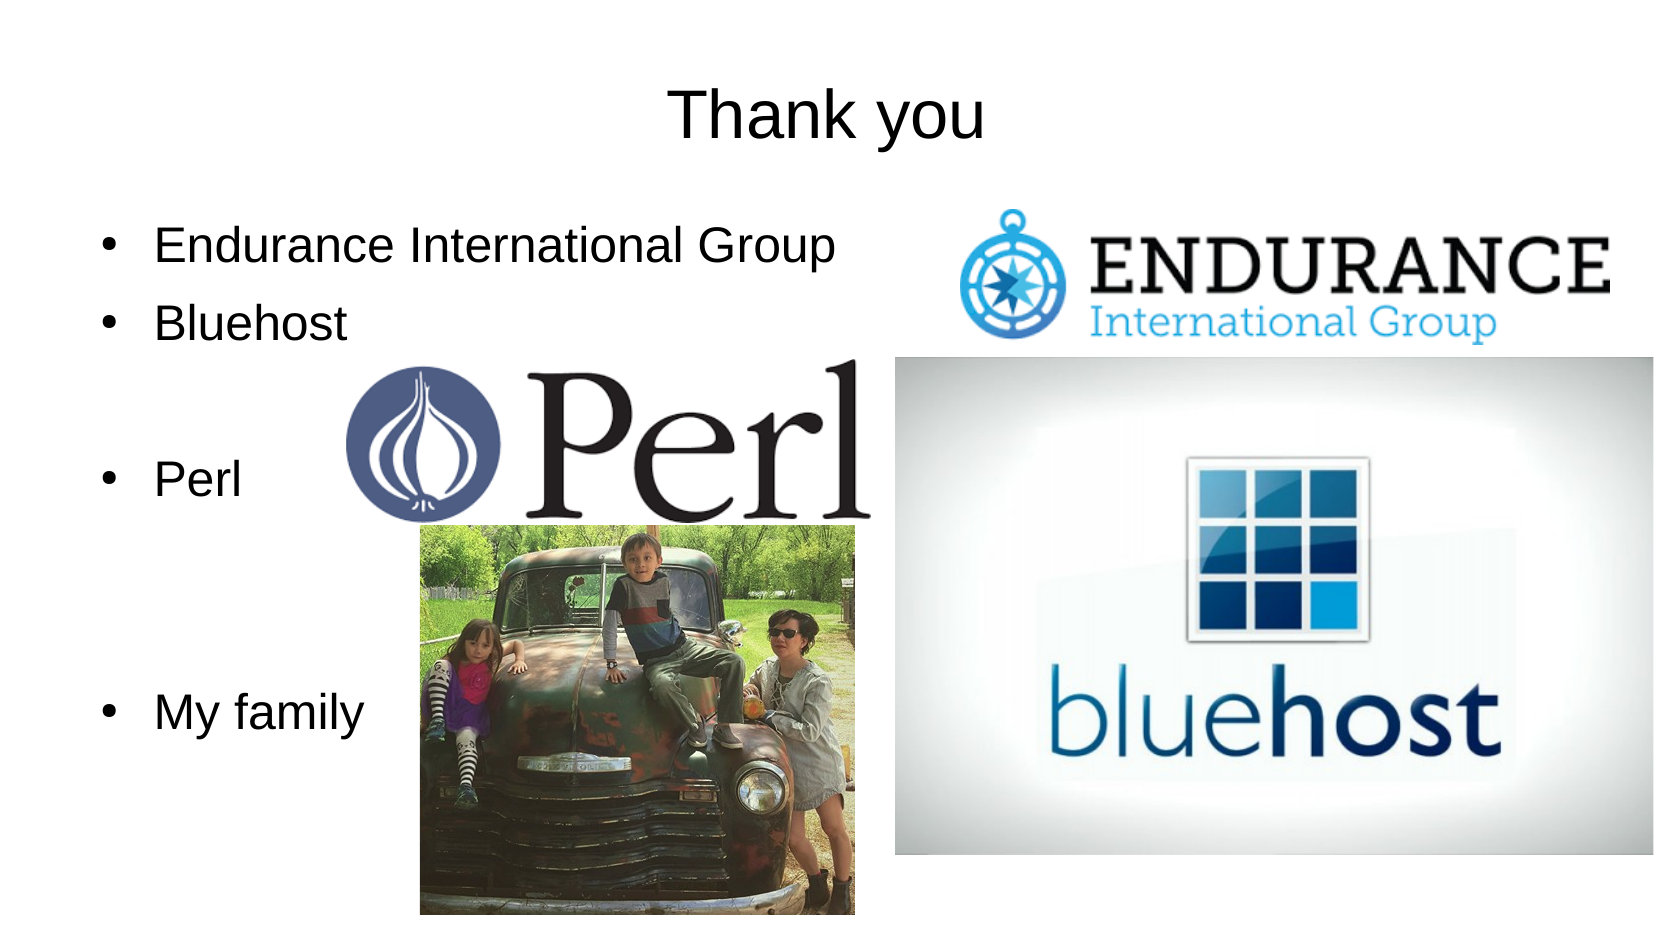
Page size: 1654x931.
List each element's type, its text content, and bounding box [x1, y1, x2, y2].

list Endurance International Group Bluehost Perl My family [82, 217, 1571, 758]
title Thank you [82, 37, 1571, 193]
picture [960, 209, 1610, 346]
picture [895, 357, 1654, 856]
picture [345, 359, 871, 523]
picture [419, 525, 855, 915]
